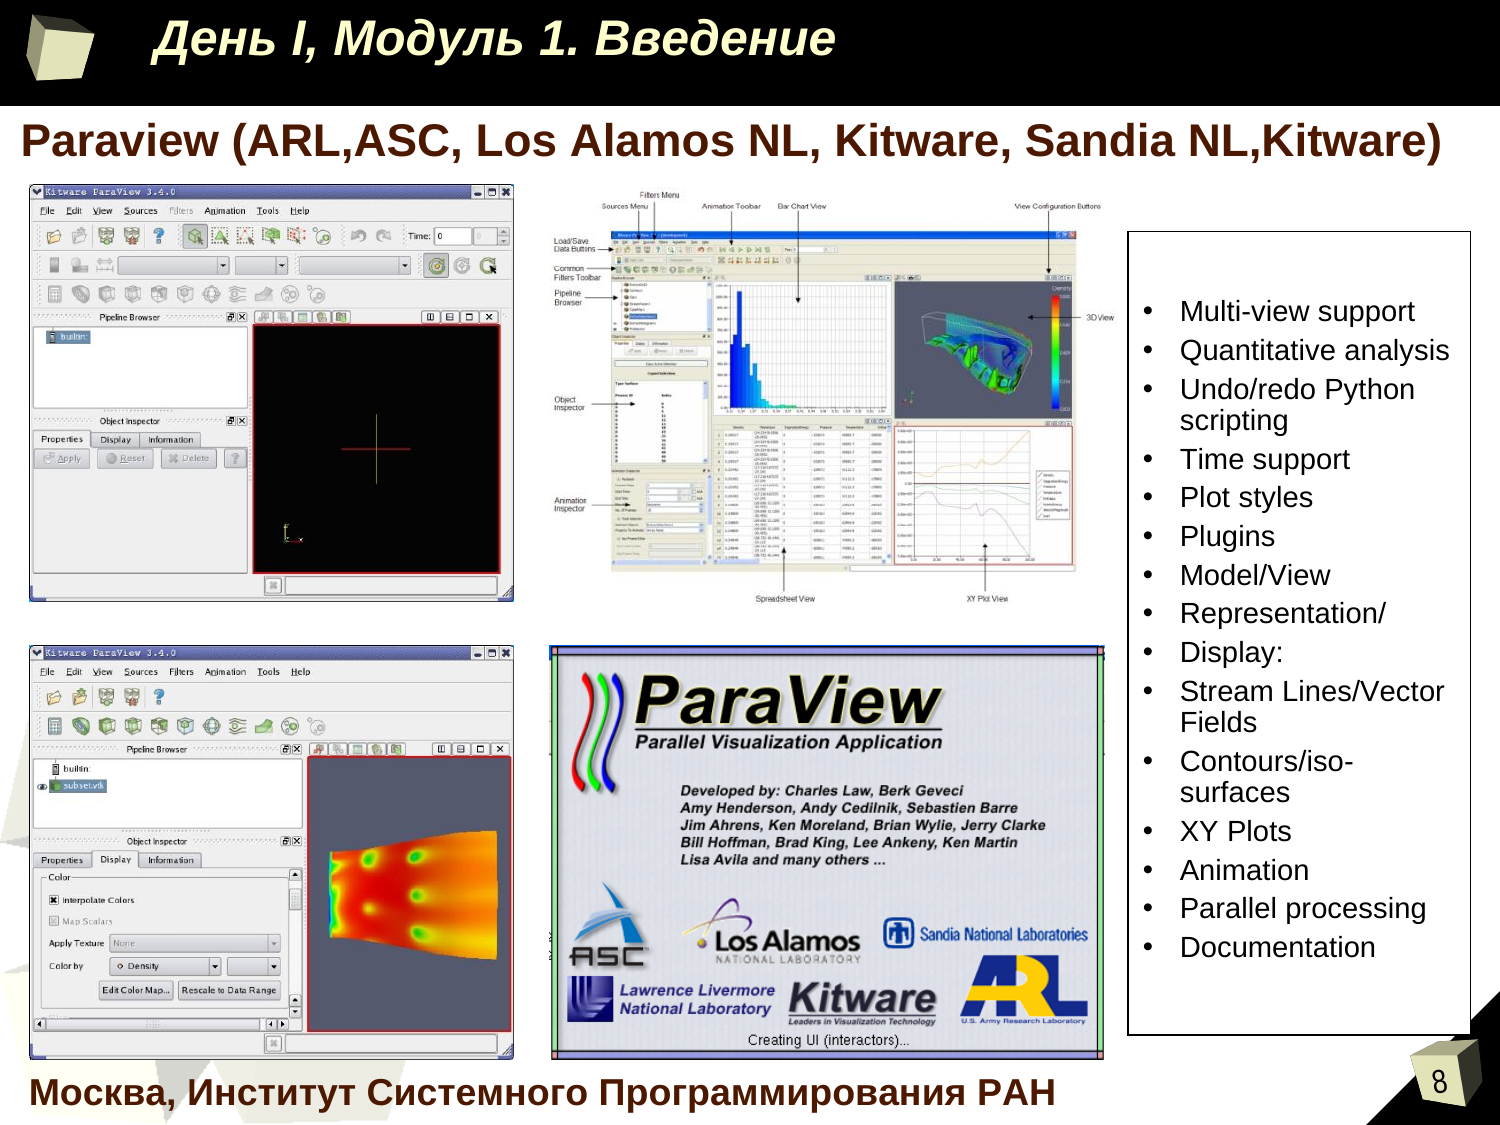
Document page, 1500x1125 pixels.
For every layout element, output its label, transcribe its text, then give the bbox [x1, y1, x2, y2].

picture [423, 1088, 433, 1102]
picture [549, 187, 1117, 605]
picture [549, 645, 1105, 1060]
picture [0, 645, 514, 1125]
picture [29, 184, 514, 602]
text_box Paraview (ARL,ASC, Los Alamos NL, Kitware, Sandia NL,Kitware) [5, 103, 1500, 184]
text_box Multi-view support Quantitative analysis Undo/redo Python scripting Time support Plot styles Plugins Model/View Representation/ Display: Stream Lines/Vector Fields Contours/iso-surfaces XY Plots Animation Parallel processing Documentation [1128, 231, 1471, 1035]
